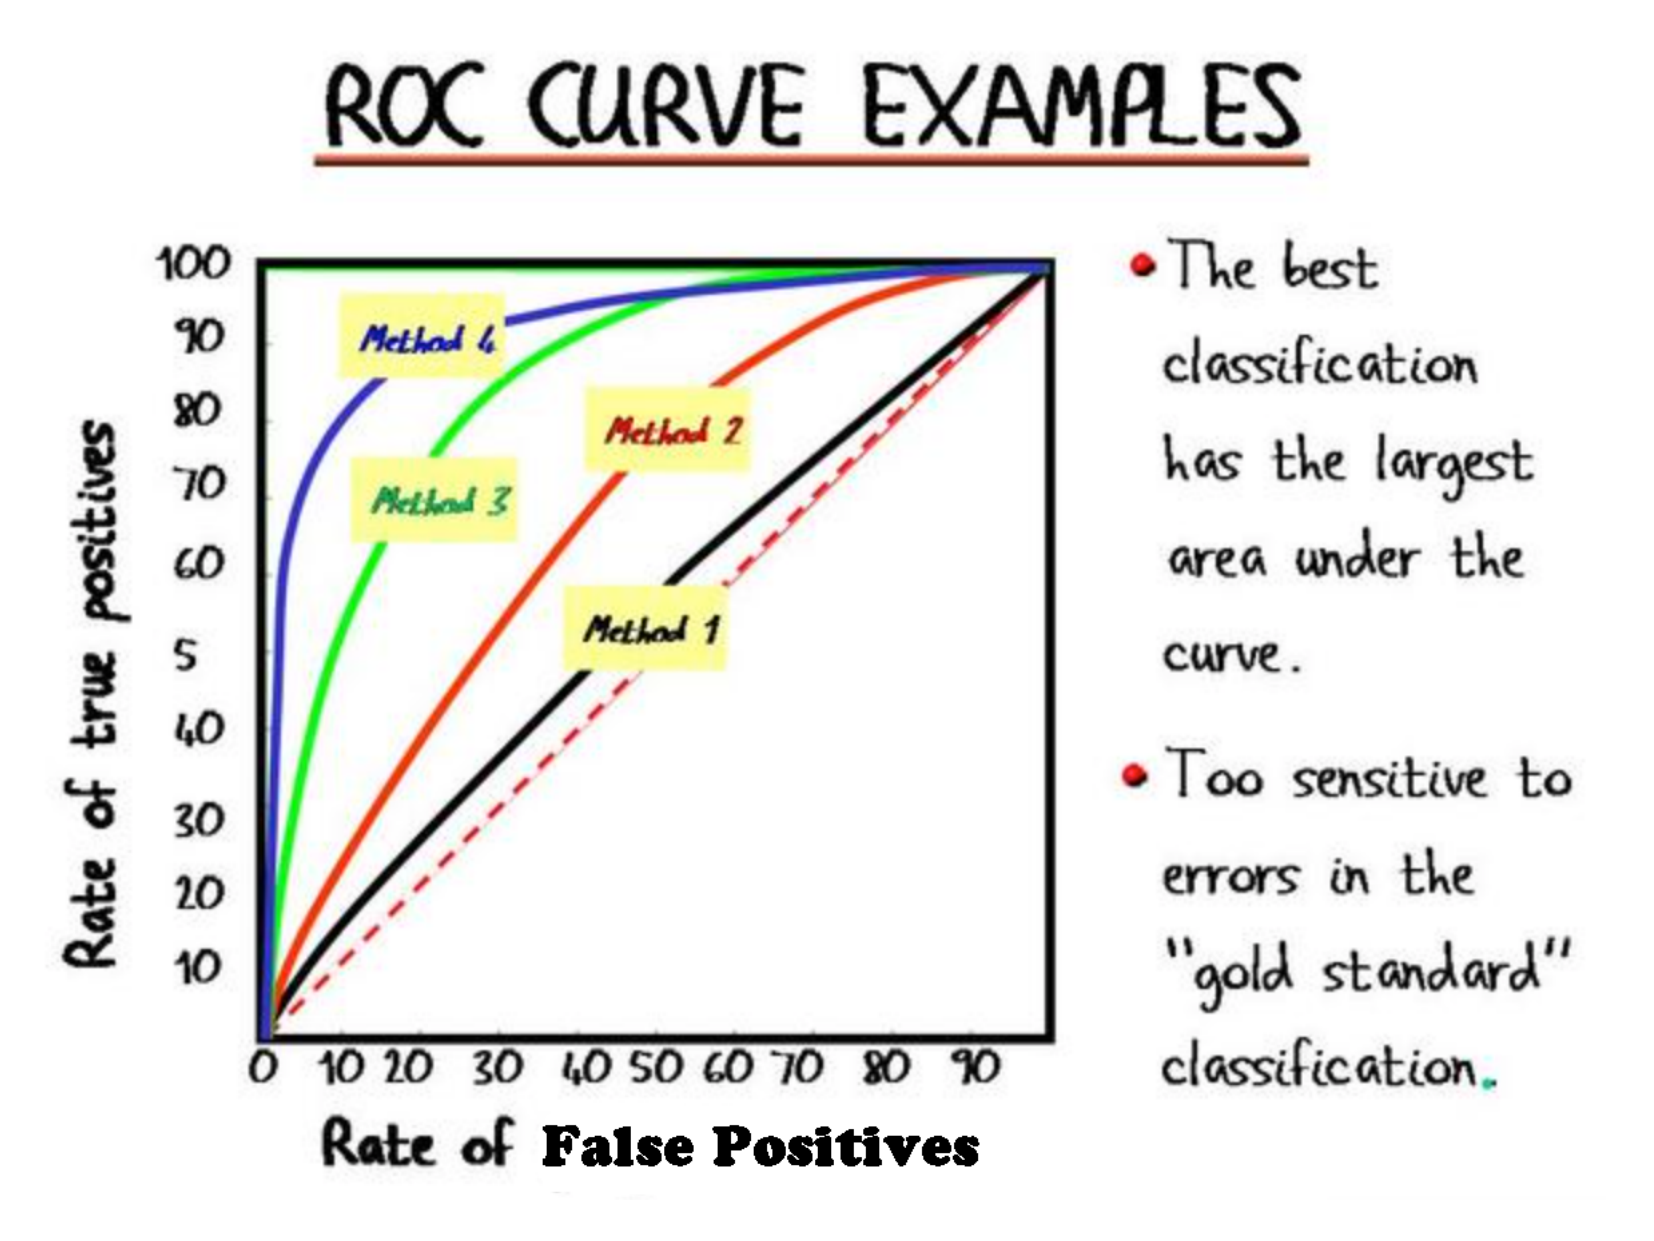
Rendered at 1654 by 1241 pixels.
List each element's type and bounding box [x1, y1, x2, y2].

picture [38, 44, 1606, 1201]
